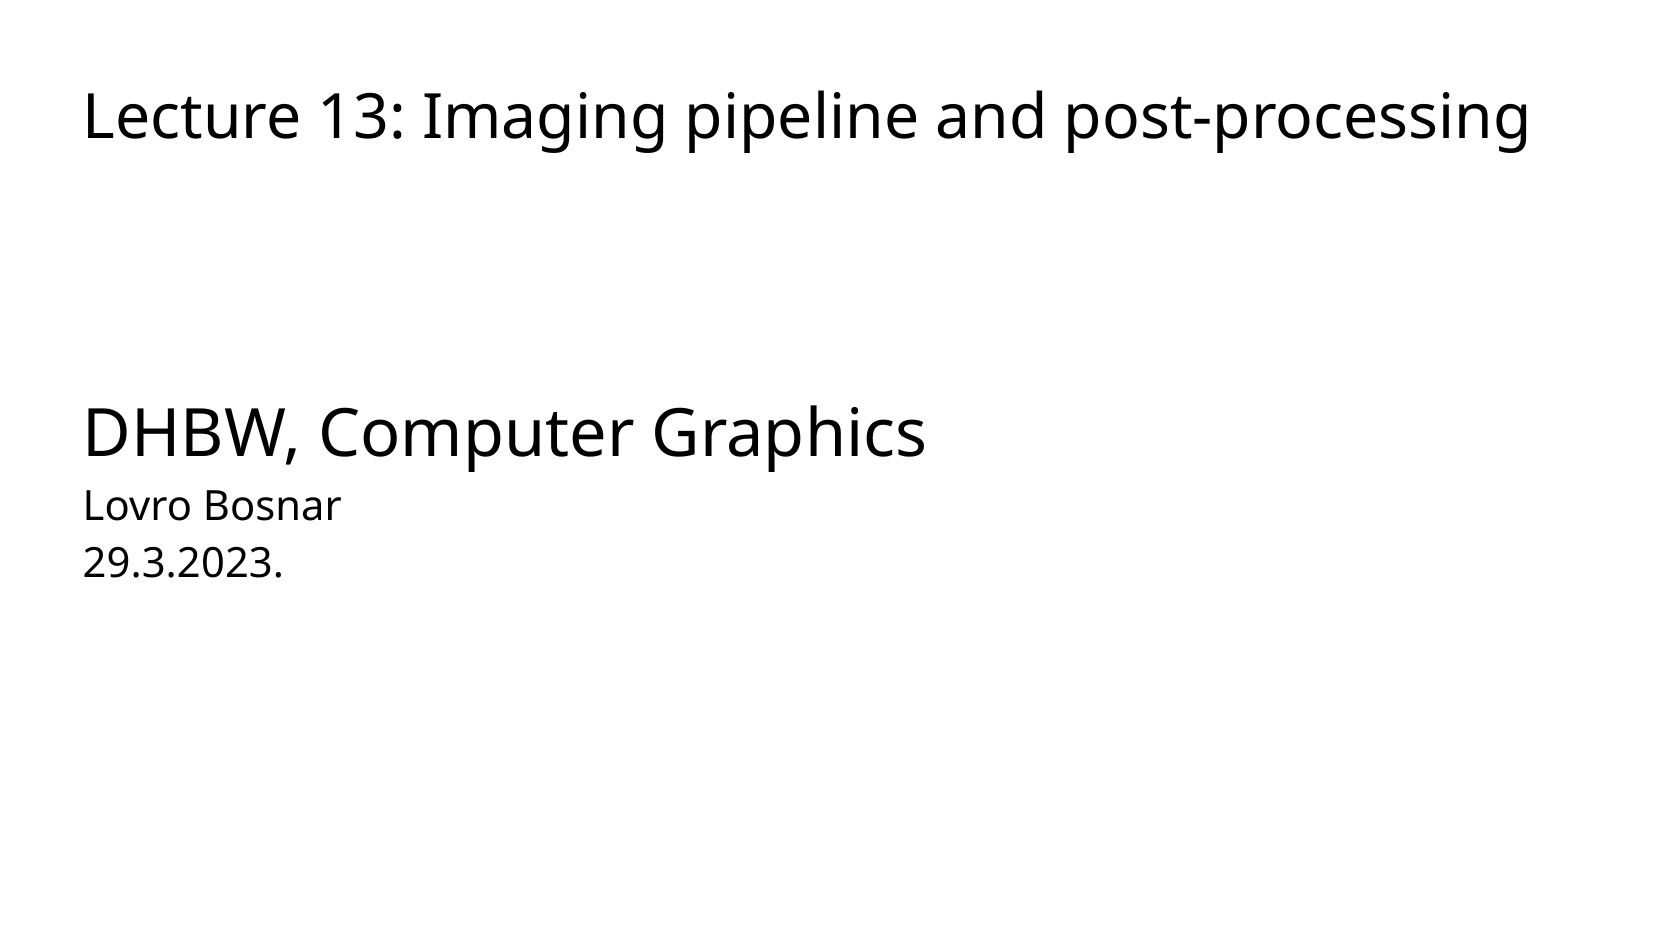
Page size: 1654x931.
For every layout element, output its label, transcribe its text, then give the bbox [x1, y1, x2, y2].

title Lecture 13: Imaging pipeline and post-processing [82, 18, 1571, 211]
subtitle DHBW, Computer Graphics Lovro Bosnar 29.3.2023. [82, 217, 1571, 758]
